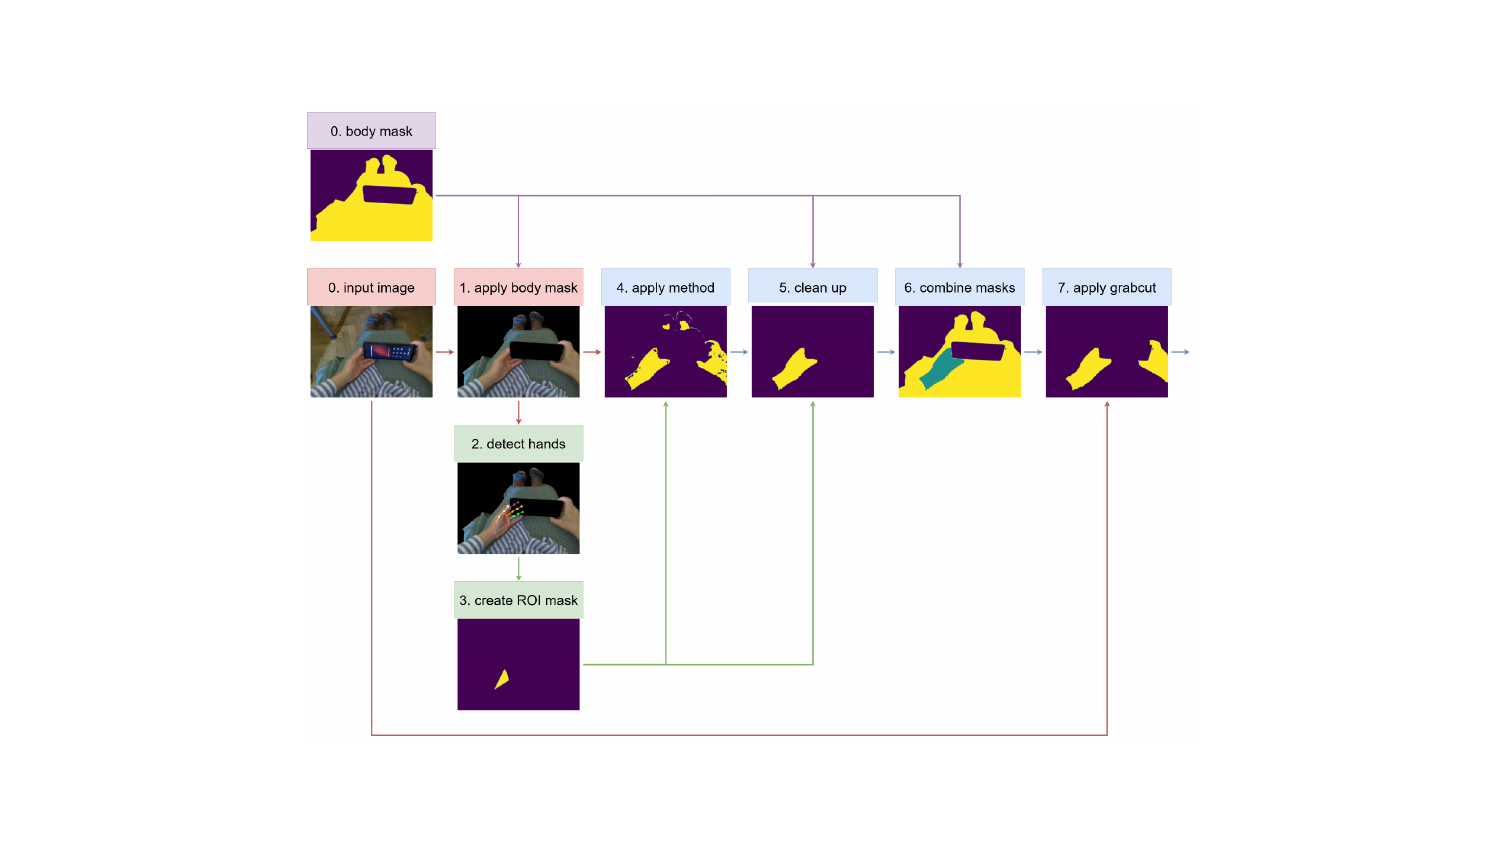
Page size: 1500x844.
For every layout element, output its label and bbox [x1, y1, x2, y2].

picture [307, 106, 1193, 738]
